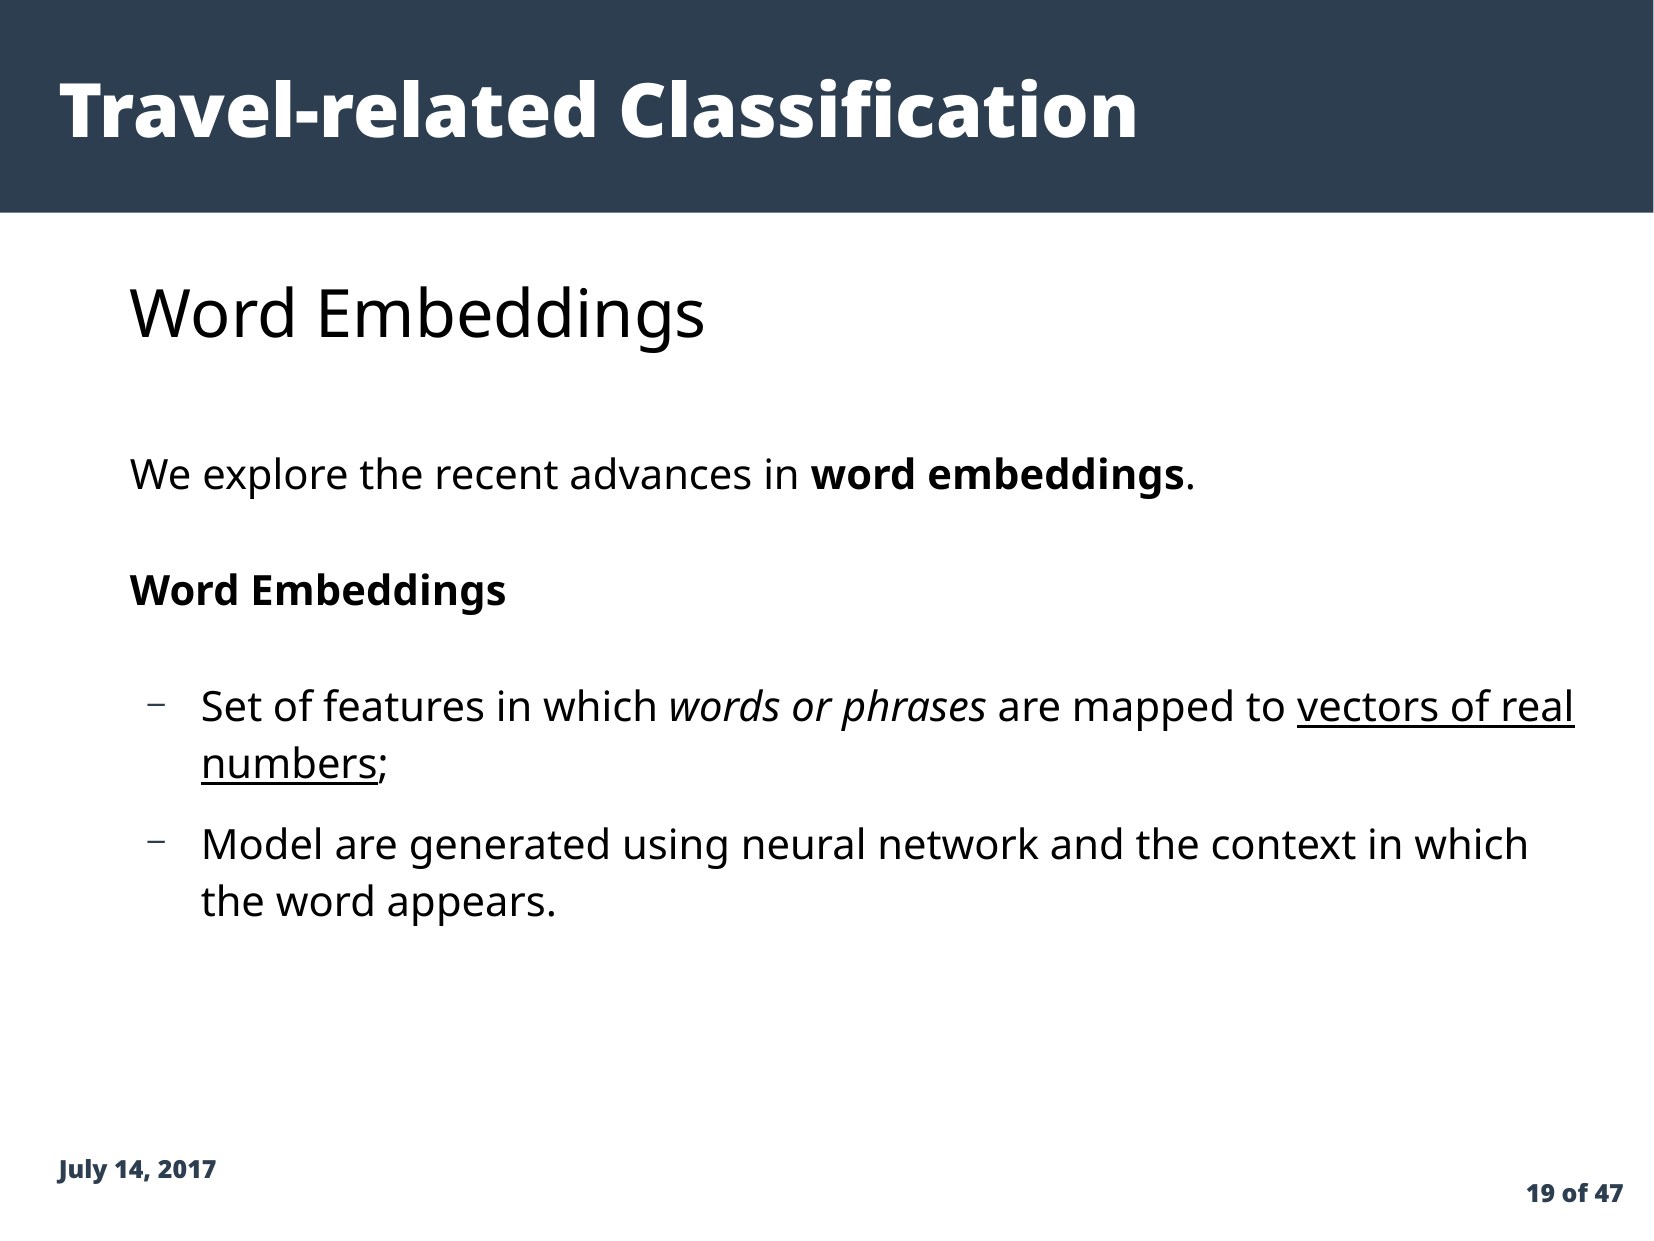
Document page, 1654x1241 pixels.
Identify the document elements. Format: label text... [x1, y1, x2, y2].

list Word Embeddings We explore the recent advances in word embeddings. Word Embeddings Set of features in which words or phrases are mapped to vectors of real numbers; Model are generated using neural network and the context in which the word appears. [59, 265, 1595, 1123]
title Travel-related Classification [59, 29, 1595, 187]
